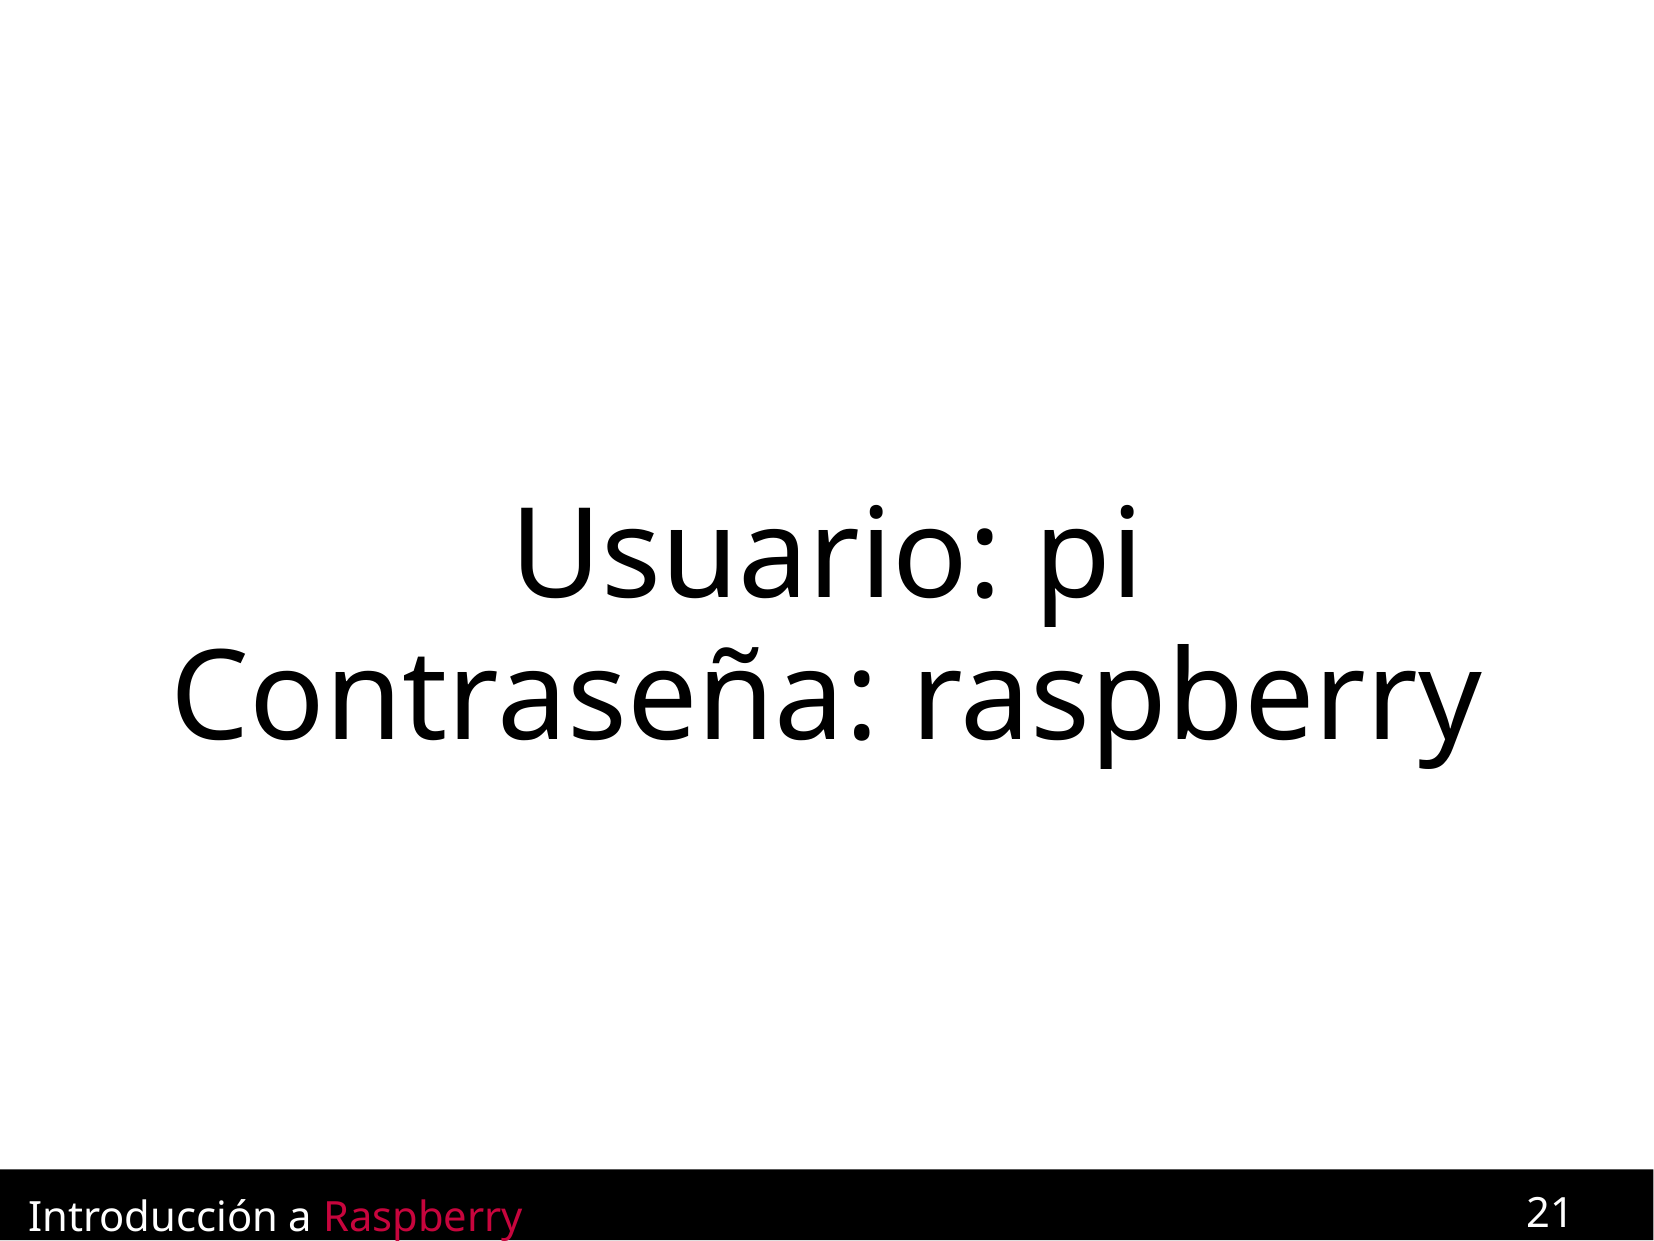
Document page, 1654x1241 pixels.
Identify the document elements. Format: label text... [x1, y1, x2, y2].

text_box <number> [1521, 1175, 1654, 1241]
title Contraseña: raspberry [82, 587, 1571, 795]
text_box Introducción a Raspberry Pi [13, 1179, 556, 1241]
text_box [0, 0, 1654, 1241]
title Usuario: pi [82, 445, 1571, 587]
